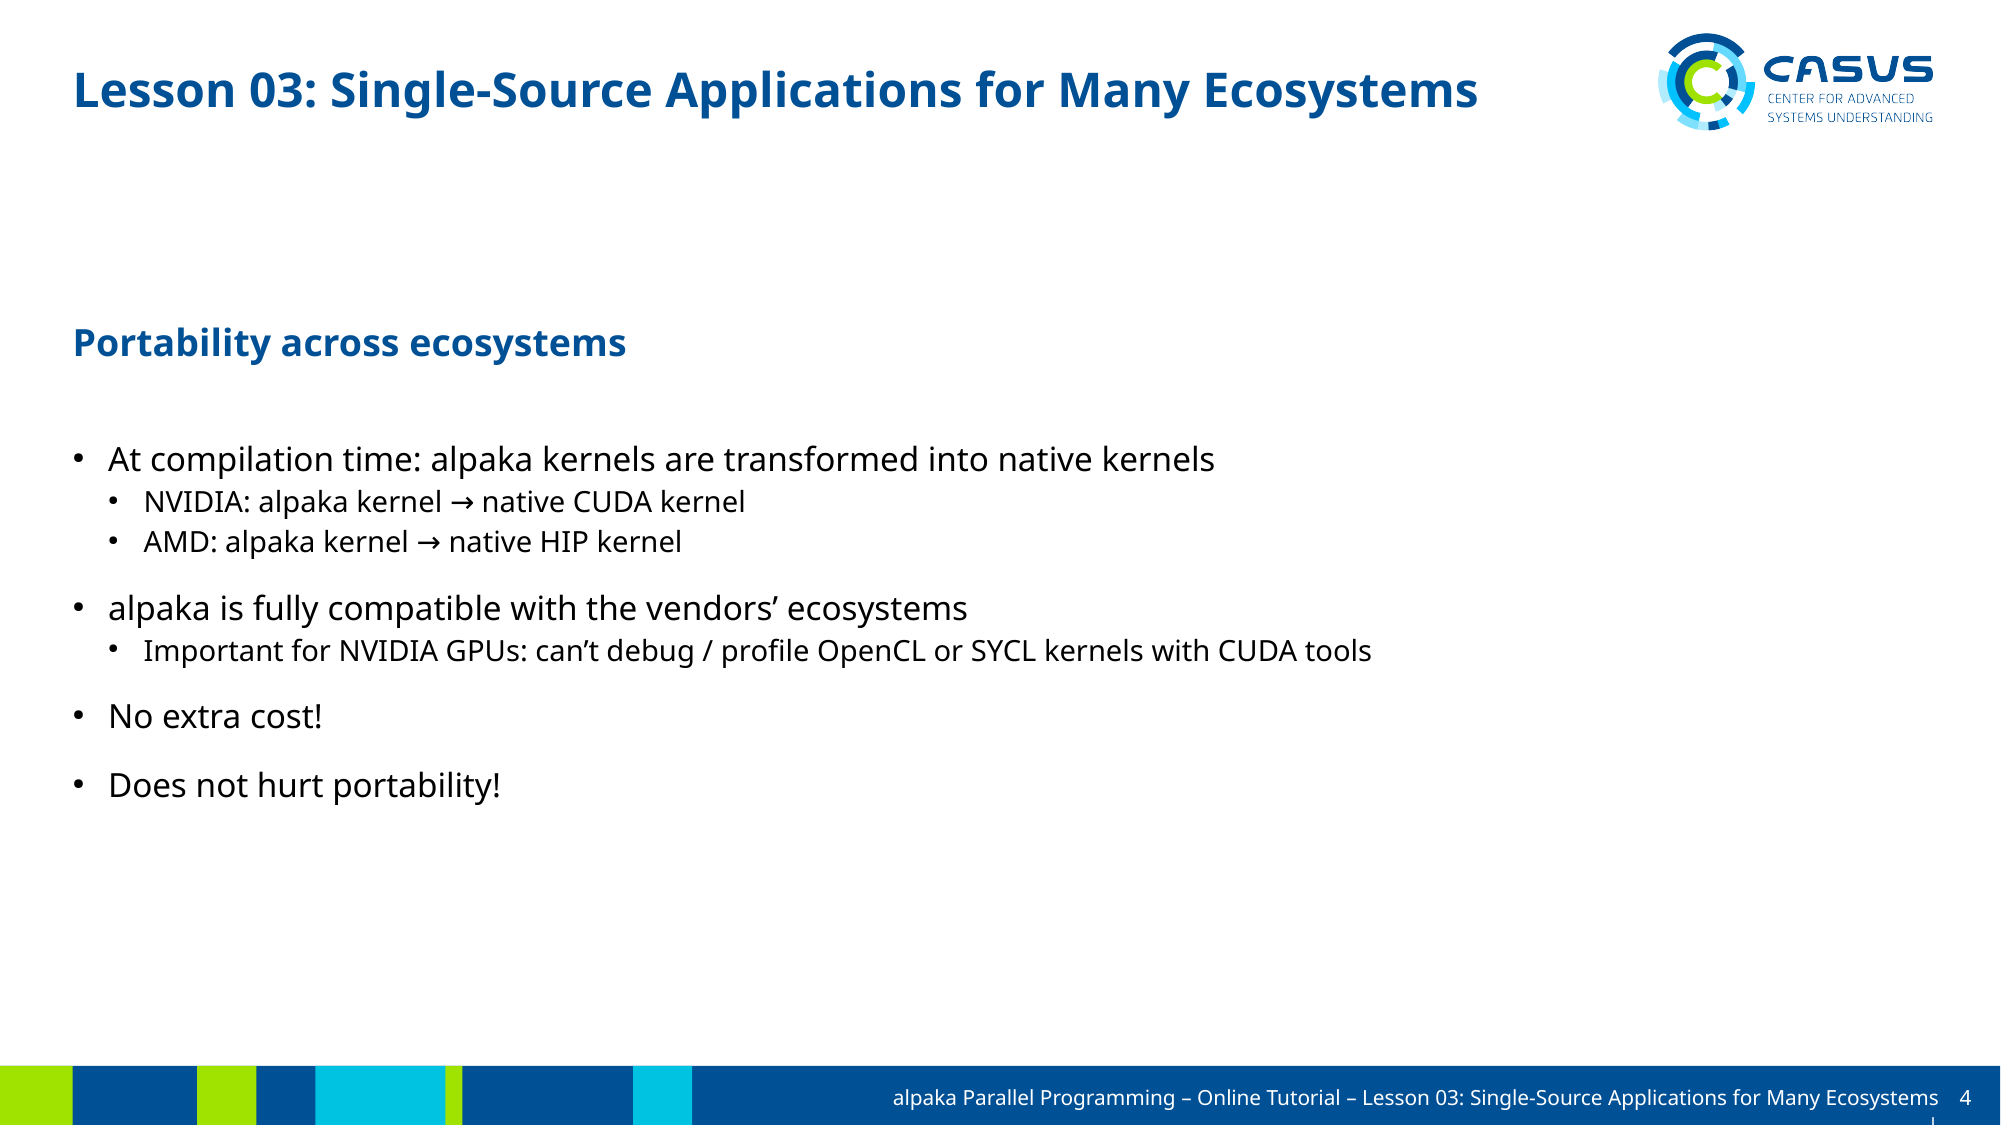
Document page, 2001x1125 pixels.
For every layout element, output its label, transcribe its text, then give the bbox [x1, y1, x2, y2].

title Lesson 03: Single-Source Applications for Many Ecosystems [72, 54, 1620, 123]
picture [1658, 33, 1933, 131]
list Portability across ecosystems At compilation time: alpaka kernels are transformed into native kernels NVIDIA: alpaka kernel → native CUDA kernel AMD: alpaka kernel → native HIP kernel alpaka is fully compatible with the vendors’ ecosystems Important for NVIDIA GPUs: can’t debug / profile OpenCL or SYCL kernels with CUDA tools No extra cost! Does not hurt portability! [72, 316, 1620, 979]
